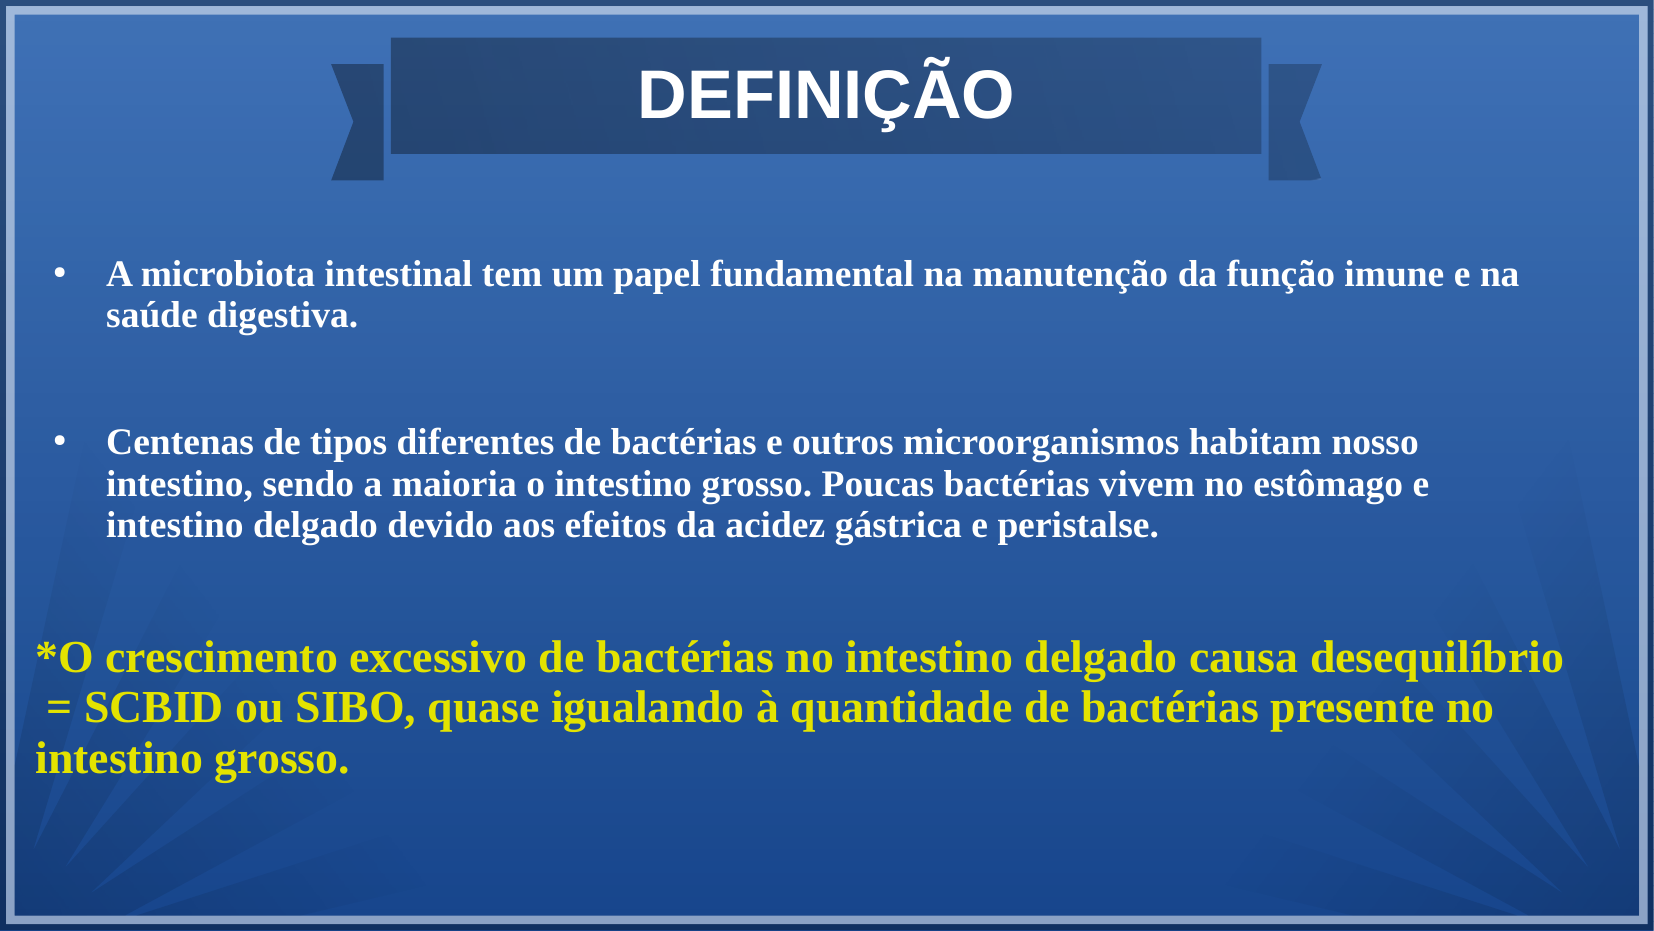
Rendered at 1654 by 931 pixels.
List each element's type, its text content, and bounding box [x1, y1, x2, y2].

list A microbiota intestinal tem um papel fundamental na manutenção da função imune e na saúde digestiva. Centenas de tipos diferentes de bactérias e outros microorganismos habitam nosso intestino, sendo a maioria o intestino grosso. Poucas bactérias vivem no estômago e intestino delgado devido aos efeitos da acidez gástrica e peristalse. *O crescimento excessivo de bactérias no intestino delgado causa desequilíbrio = SCBID ou SIBO, quase igualando à quantidade de bactérias presente no intestino grosso. [35, 188, 1571, 812]
title DEFINIÇÃO [389, 17, 1264, 172]
